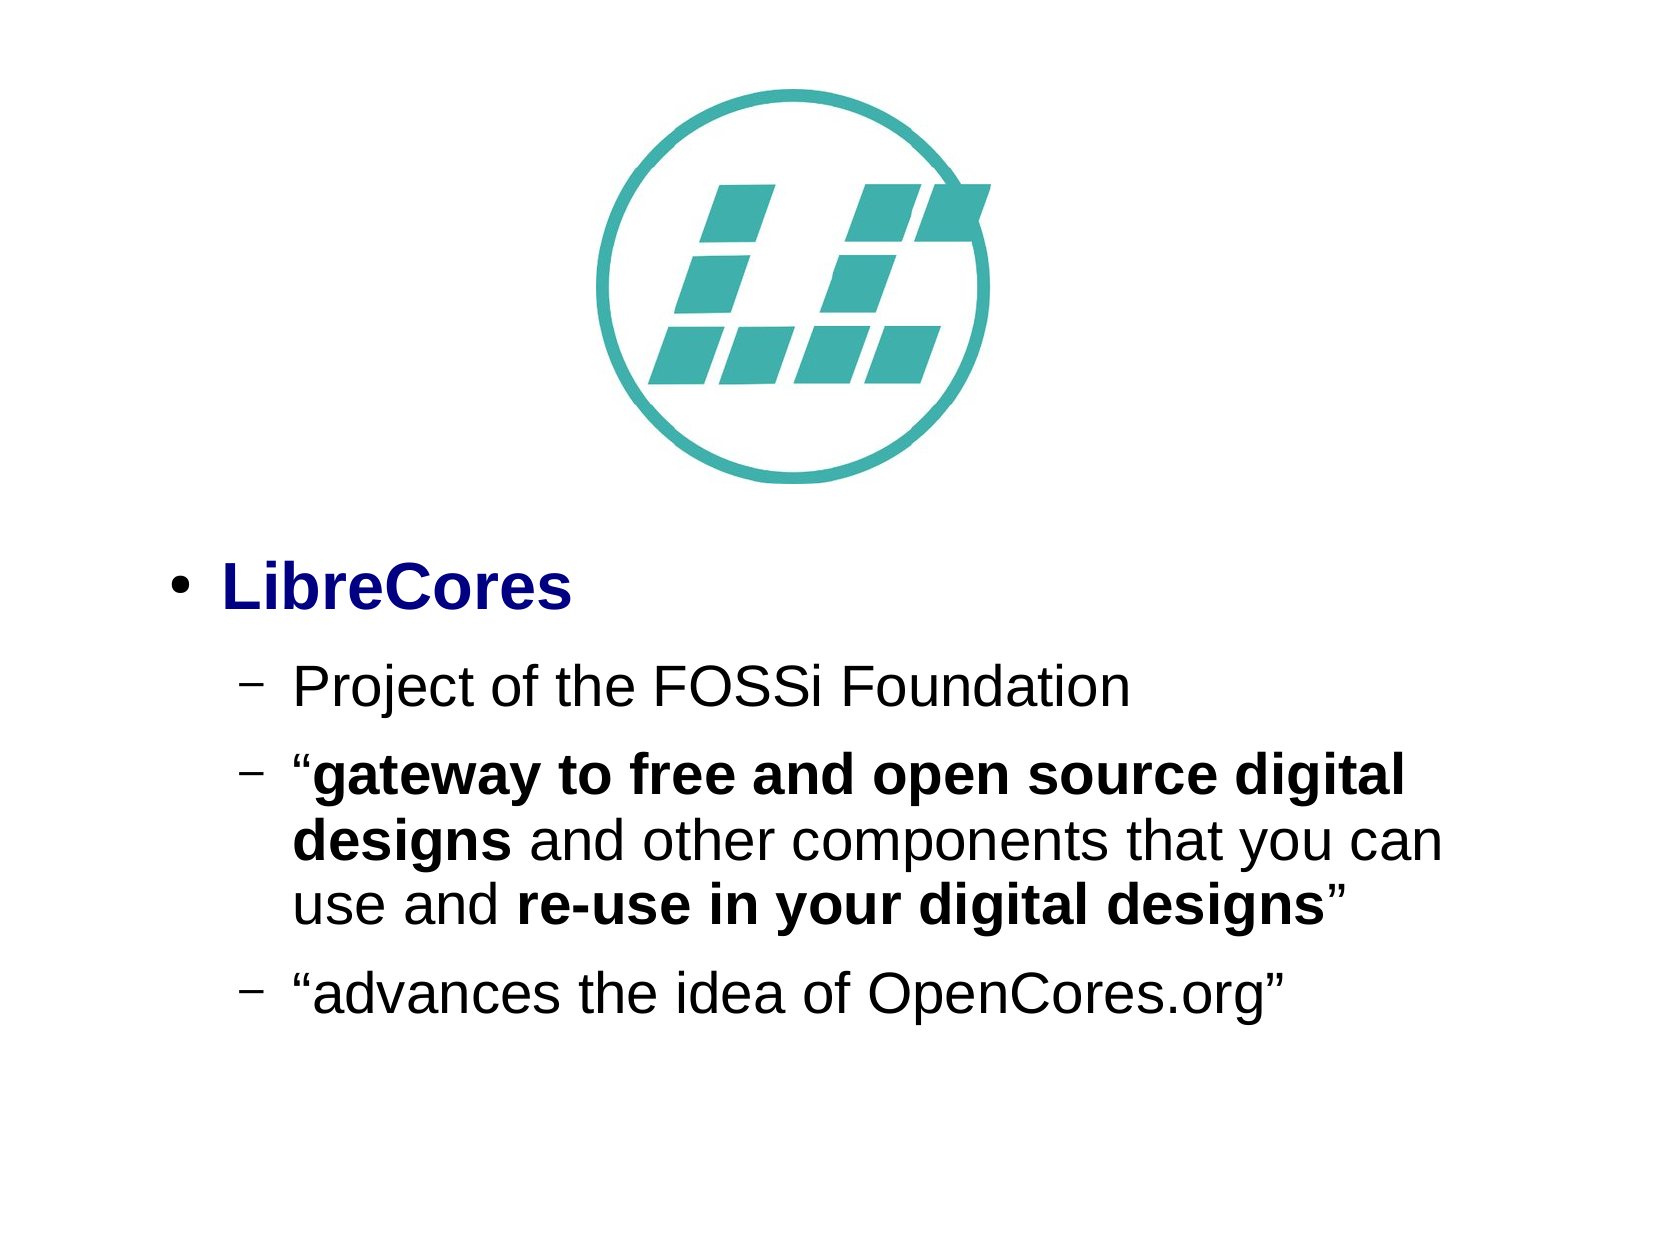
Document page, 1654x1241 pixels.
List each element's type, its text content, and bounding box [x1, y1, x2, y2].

list LibreCores Project of the FOSSi Foundation “gateway to free and open source digital designs and other components that you can use and re-use in your digital designs” “advances the idea of OpenCores.org” [150, 445, 1447, 1150]
picture [596, 89, 991, 484]
